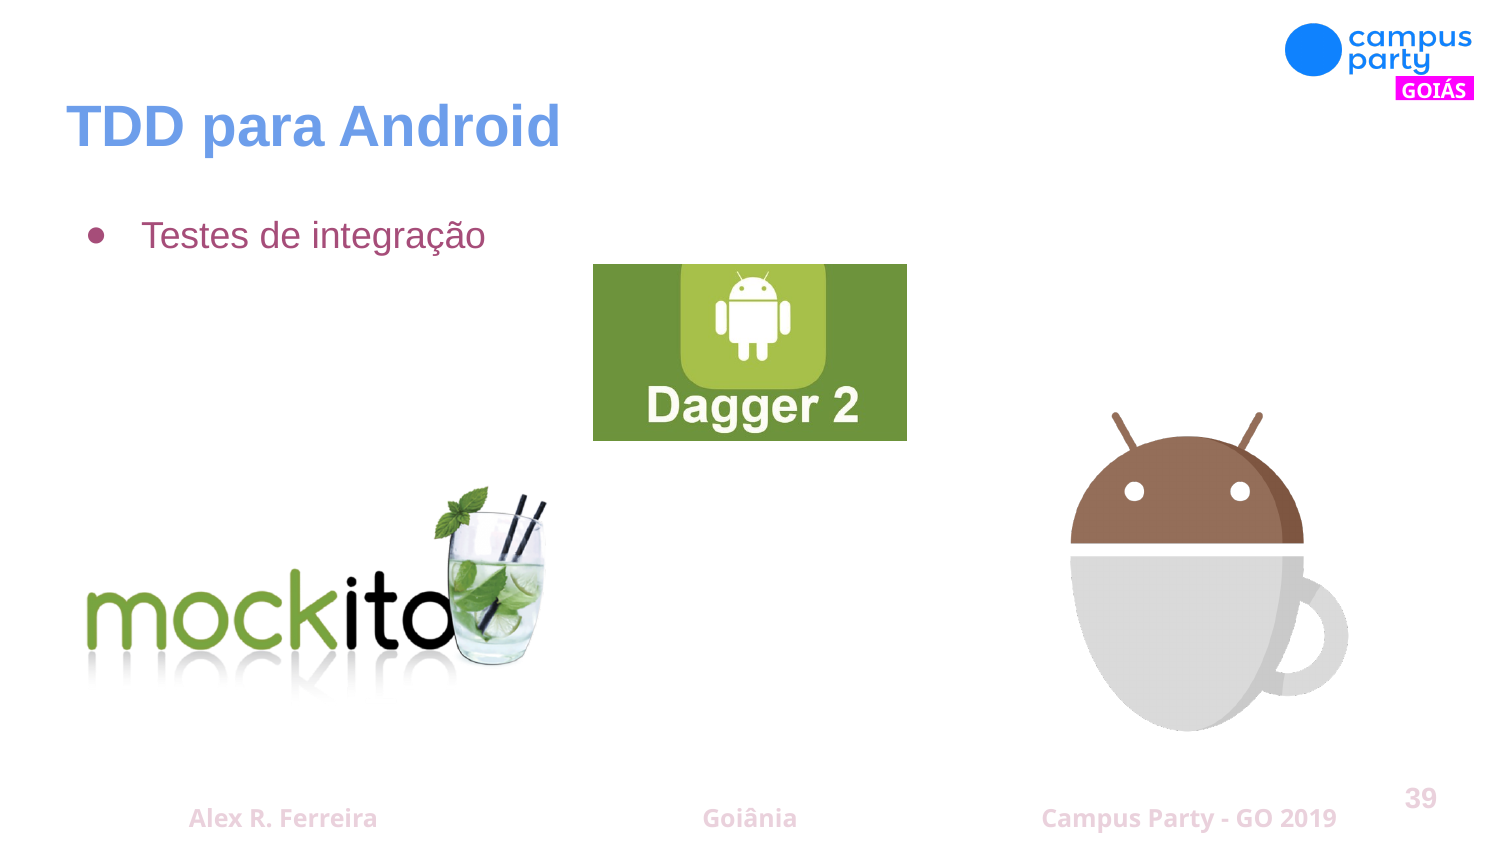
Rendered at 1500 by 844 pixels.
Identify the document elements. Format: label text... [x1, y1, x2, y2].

picture [1280, 18, 1477, 80]
picture [71, 479, 564, 732]
picture [593, 264, 907, 441]
picture [1070, 411, 1349, 732]
title TDD para Android [51, 72, 1449, 167]
slide_number <número> [1389, 764, 1480, 830]
list Testes de integração [51, 189, 1449, 750]
